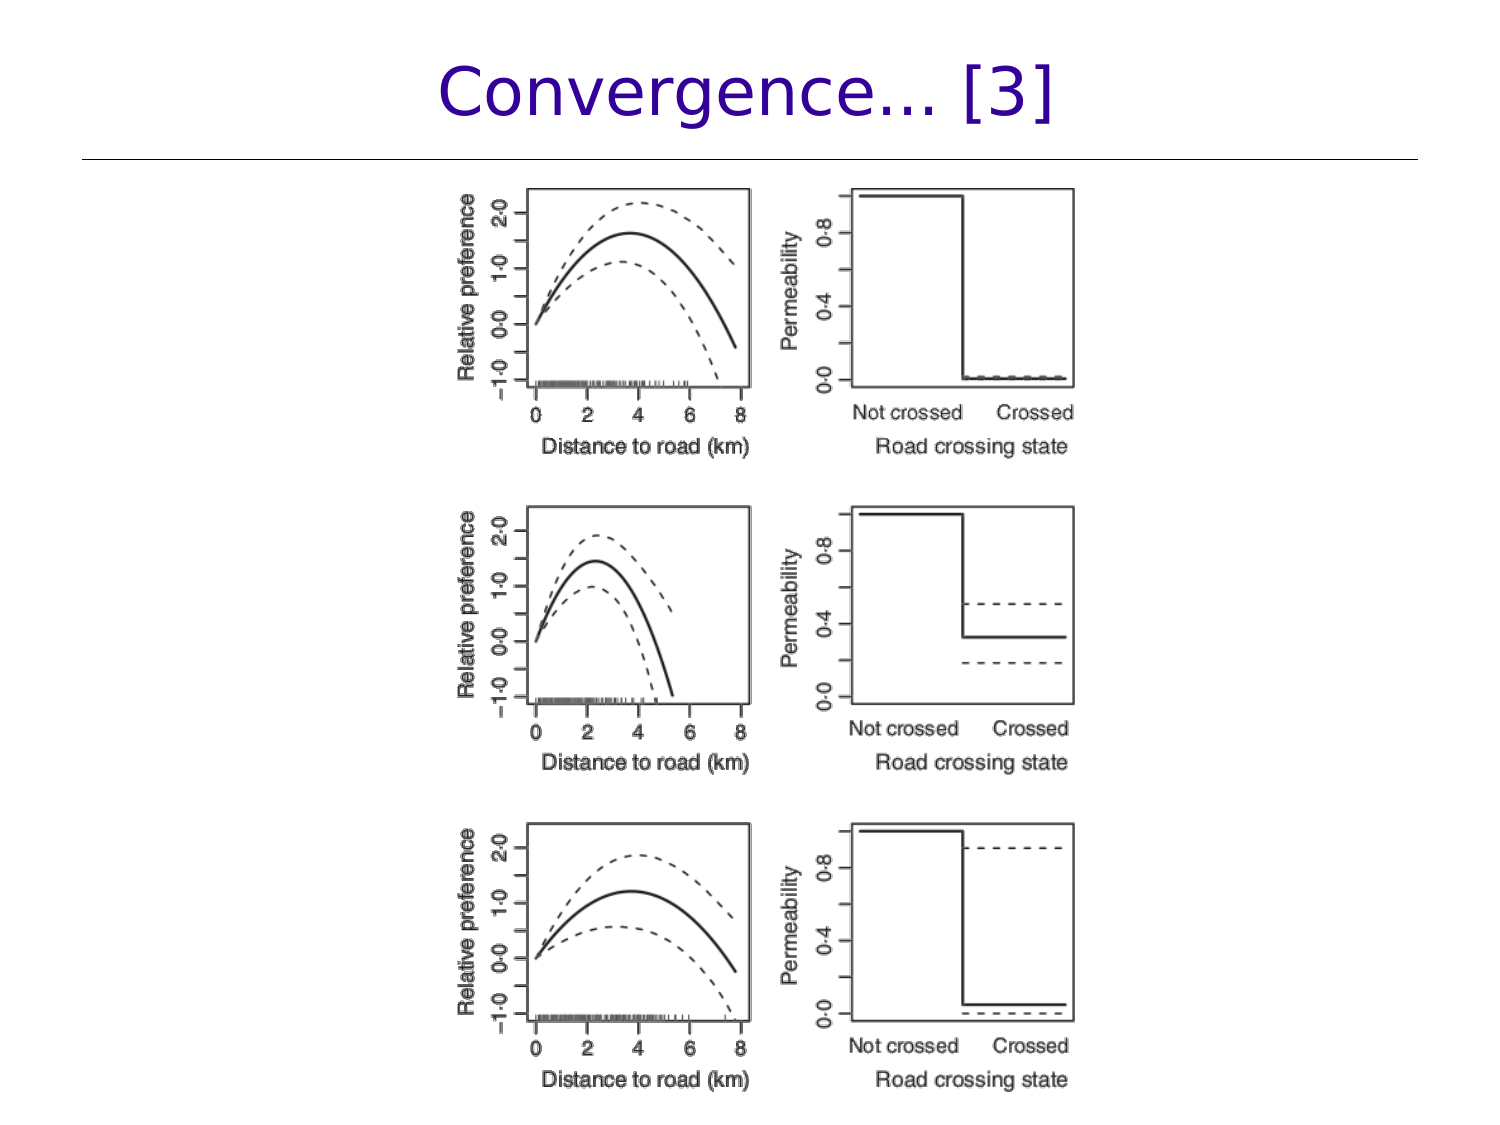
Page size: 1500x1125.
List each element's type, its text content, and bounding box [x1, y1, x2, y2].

picture [457, 188, 1075, 1092]
title Convergence... [3] [437, 42, 1063, 142]
